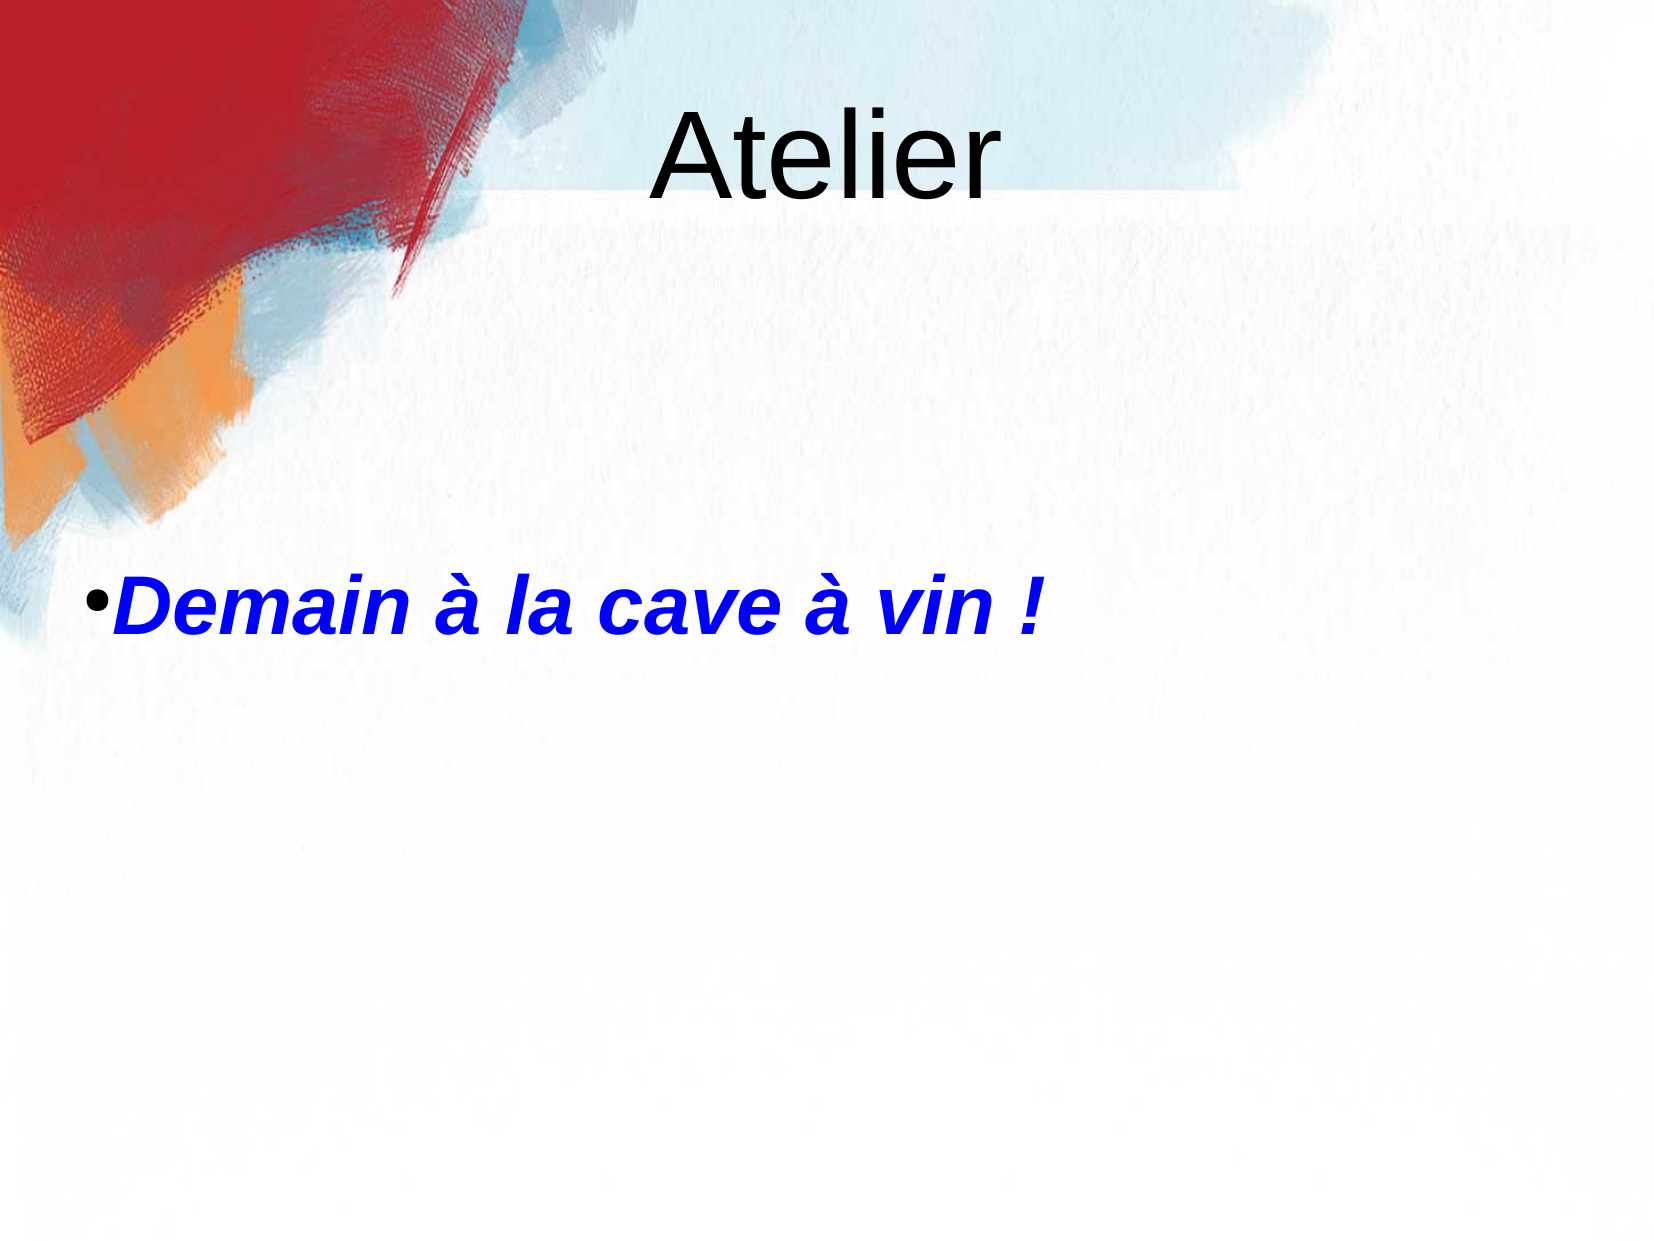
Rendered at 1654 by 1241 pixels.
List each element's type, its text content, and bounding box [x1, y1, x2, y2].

picture [0, 0, 1654, 1241]
subtitle Demain à la cave à vin ! [82, 275, 1571, 1025]
title Atelier [82, 49, 1571, 257]
